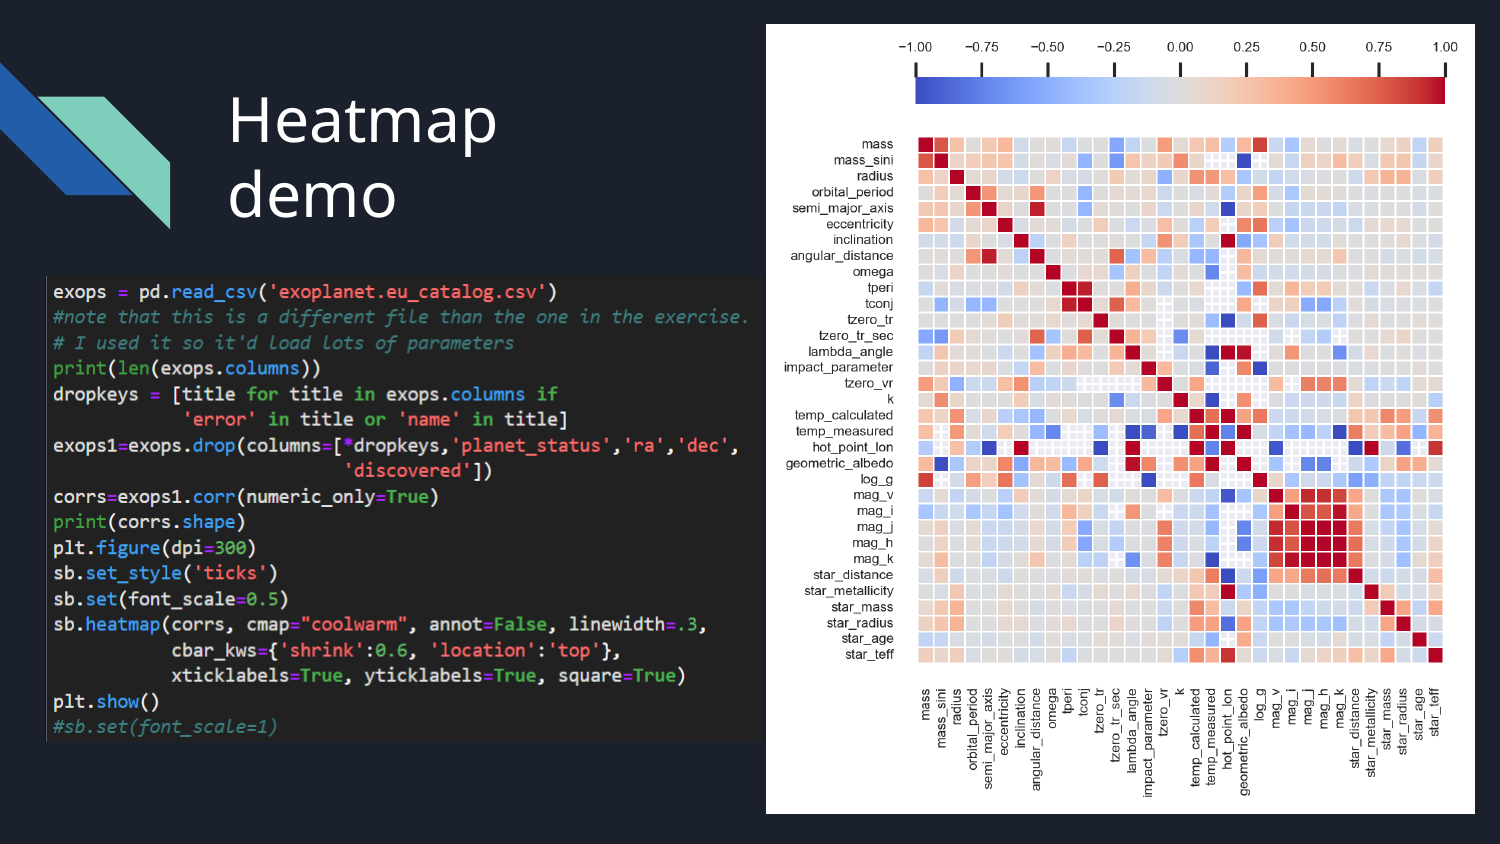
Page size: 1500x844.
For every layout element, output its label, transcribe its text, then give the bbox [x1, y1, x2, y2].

title Heatmap demo [212, 64, 595, 276]
picture [45, 276, 762, 742]
picture [766, 24, 1475, 814]
